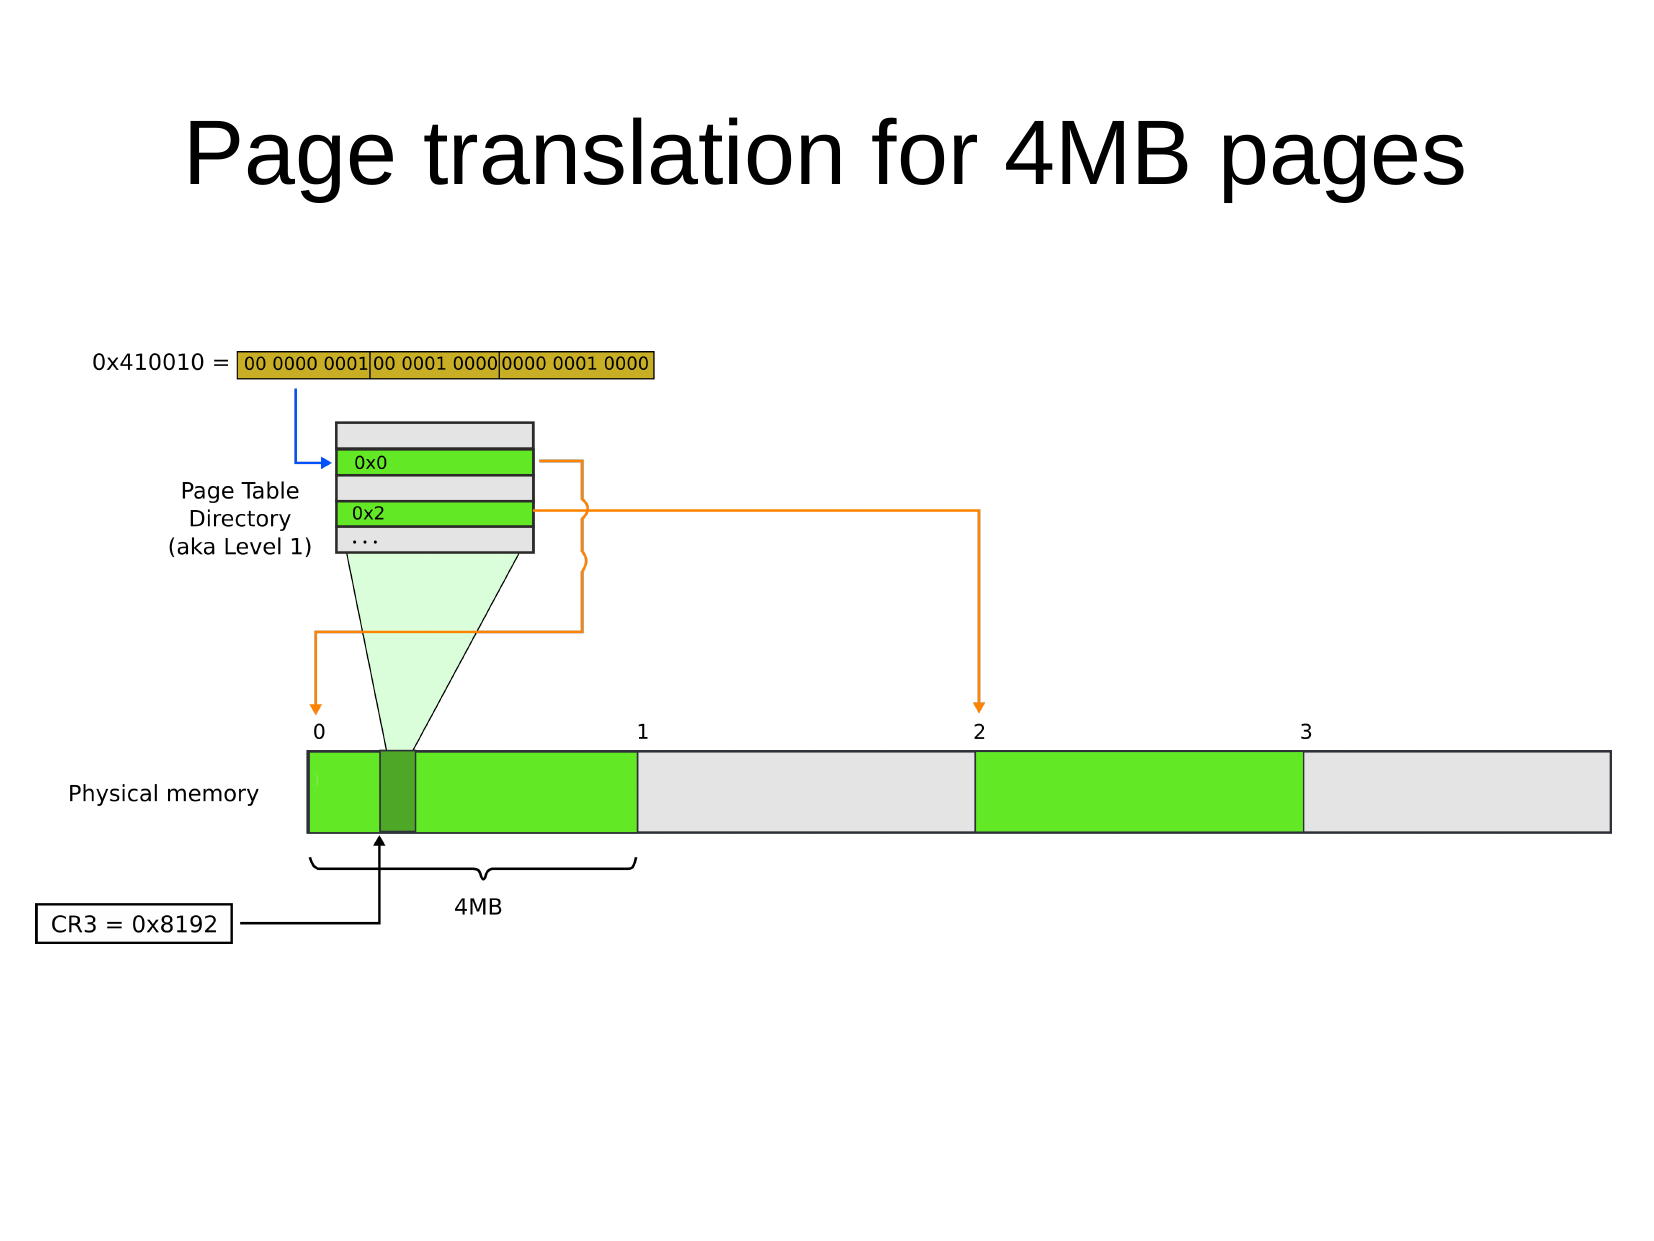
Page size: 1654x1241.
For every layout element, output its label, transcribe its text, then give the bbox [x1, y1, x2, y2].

picture [35, 351, 1612, 944]
title Page translation for 4MB pages [82, 49, 1571, 257]
